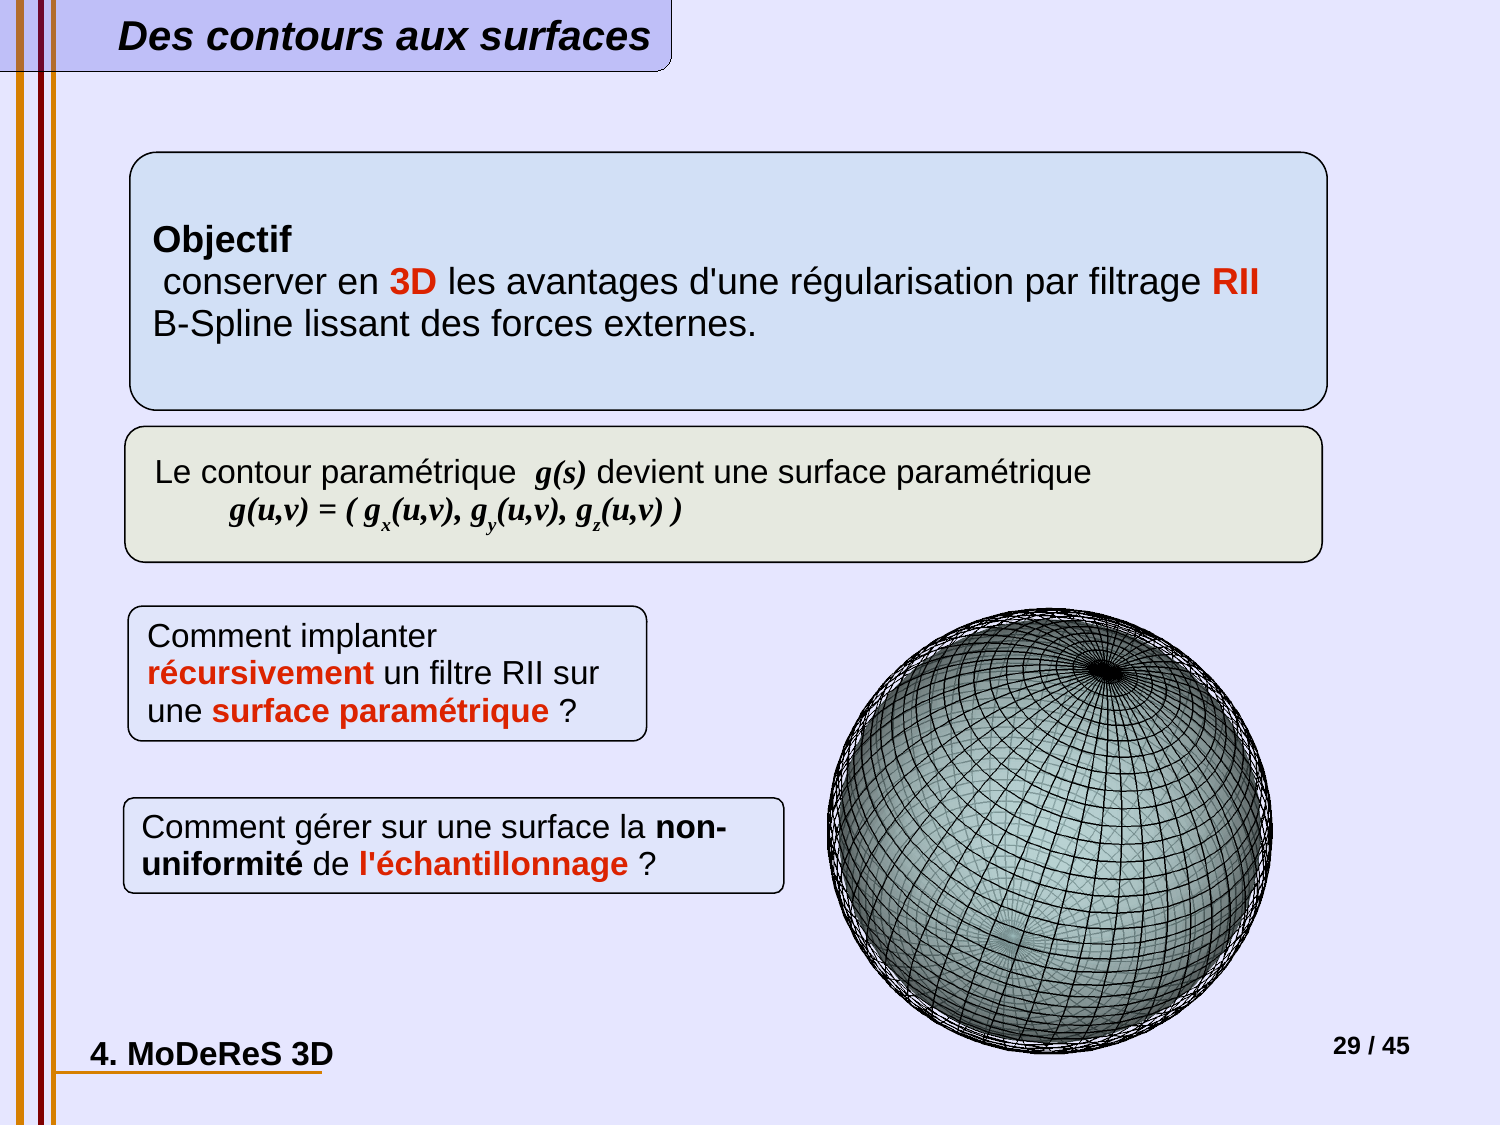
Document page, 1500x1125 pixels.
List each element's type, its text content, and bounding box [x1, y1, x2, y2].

text_box Des contours aux surfaces [0, 0, 672, 72]
text_box Le contour paramétrique g(s) devient une surface paramétrique g(u,v) = ( gx(u,v), gy(u,v), gz(u,v) ) [124, 426, 1323, 563]
text_box Comment gérer sur une surface la non-uniformité de l'échantillonnage ? [123, 797, 784, 894]
text_box Objectif conserver en 3D les avantages d'une régularisation par filtrage RII B-Spline lissant des forces externes. [129, 152, 1328, 411]
text_box Comment implanter récursivement un filtre RII sur une surface paramétrique ? [128, 606, 647, 741]
title 4. MoDeReS 3D [75, 1027, 597, 1080]
picture [823, 597, 1278, 1059]
